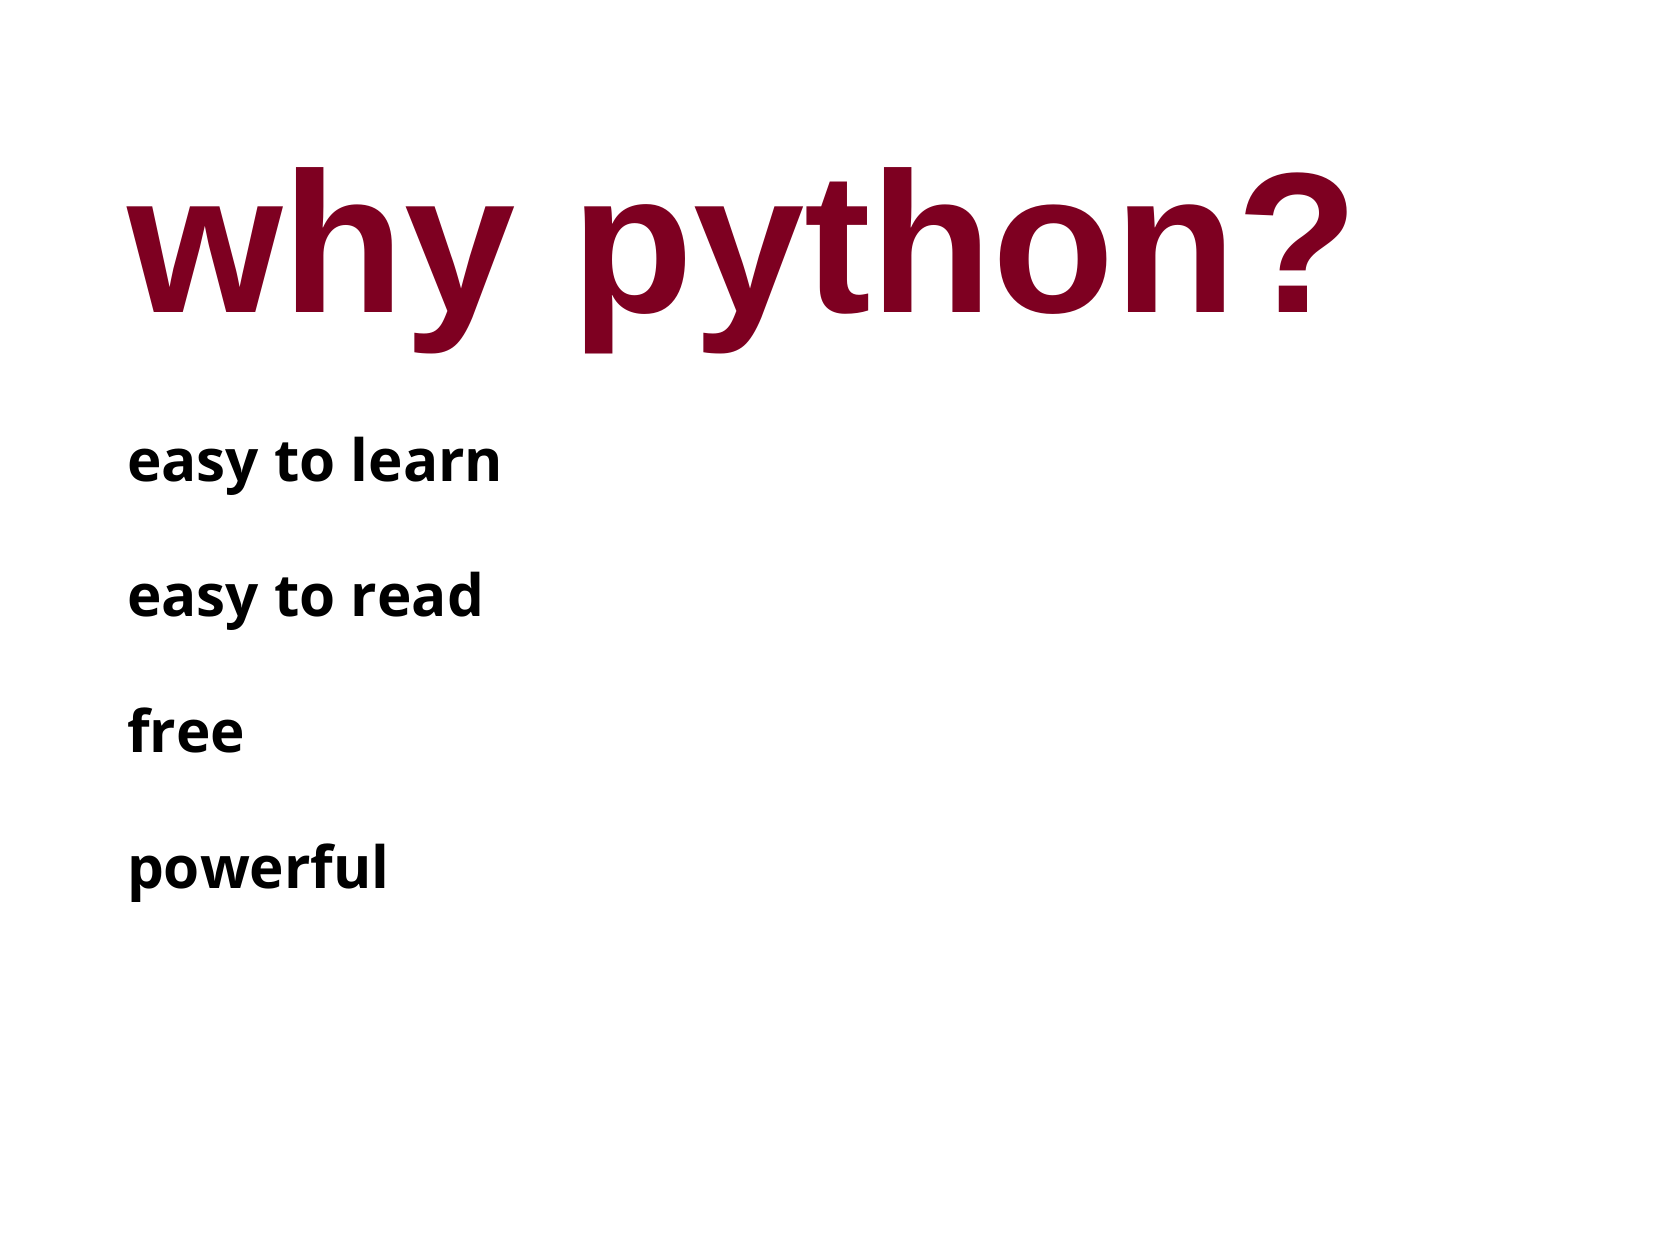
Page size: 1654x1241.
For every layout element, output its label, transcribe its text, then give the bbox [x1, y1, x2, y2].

text_box why python? [112, 112, 1538, 338]
text_box why python? [612, 223, 656, 295]
text_box easy to learn easy to read free powerful [112, 417, 1313, 945]
